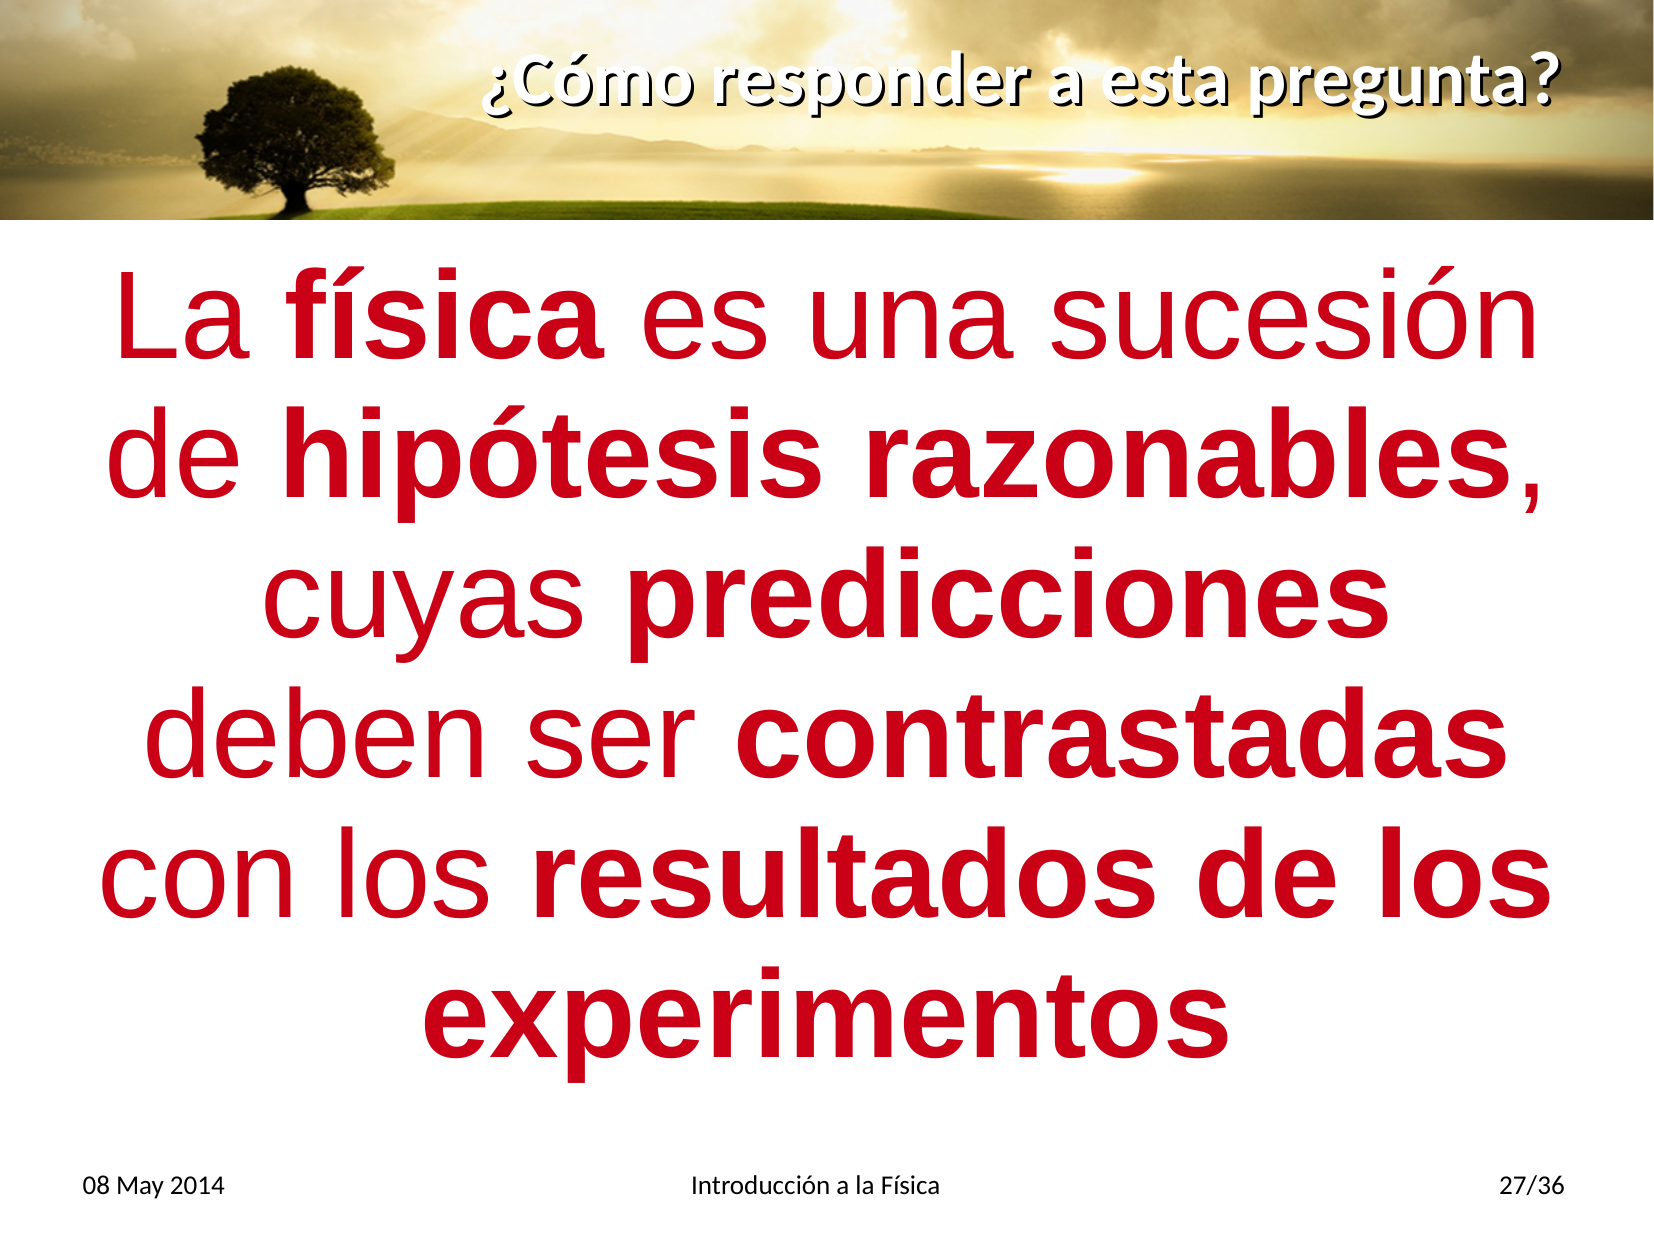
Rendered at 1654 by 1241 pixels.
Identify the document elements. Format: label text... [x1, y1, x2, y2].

picture [0, 0, 1654, 220]
title ¿Cómo responder a esta pregunta? [75, 19, 1564, 151]
subtitle La física es una sucesión de hipótesis razonables, cuyas predicciones deben ser contrastadas con los resultados de los experimentos [82, 244, 1571, 1084]
